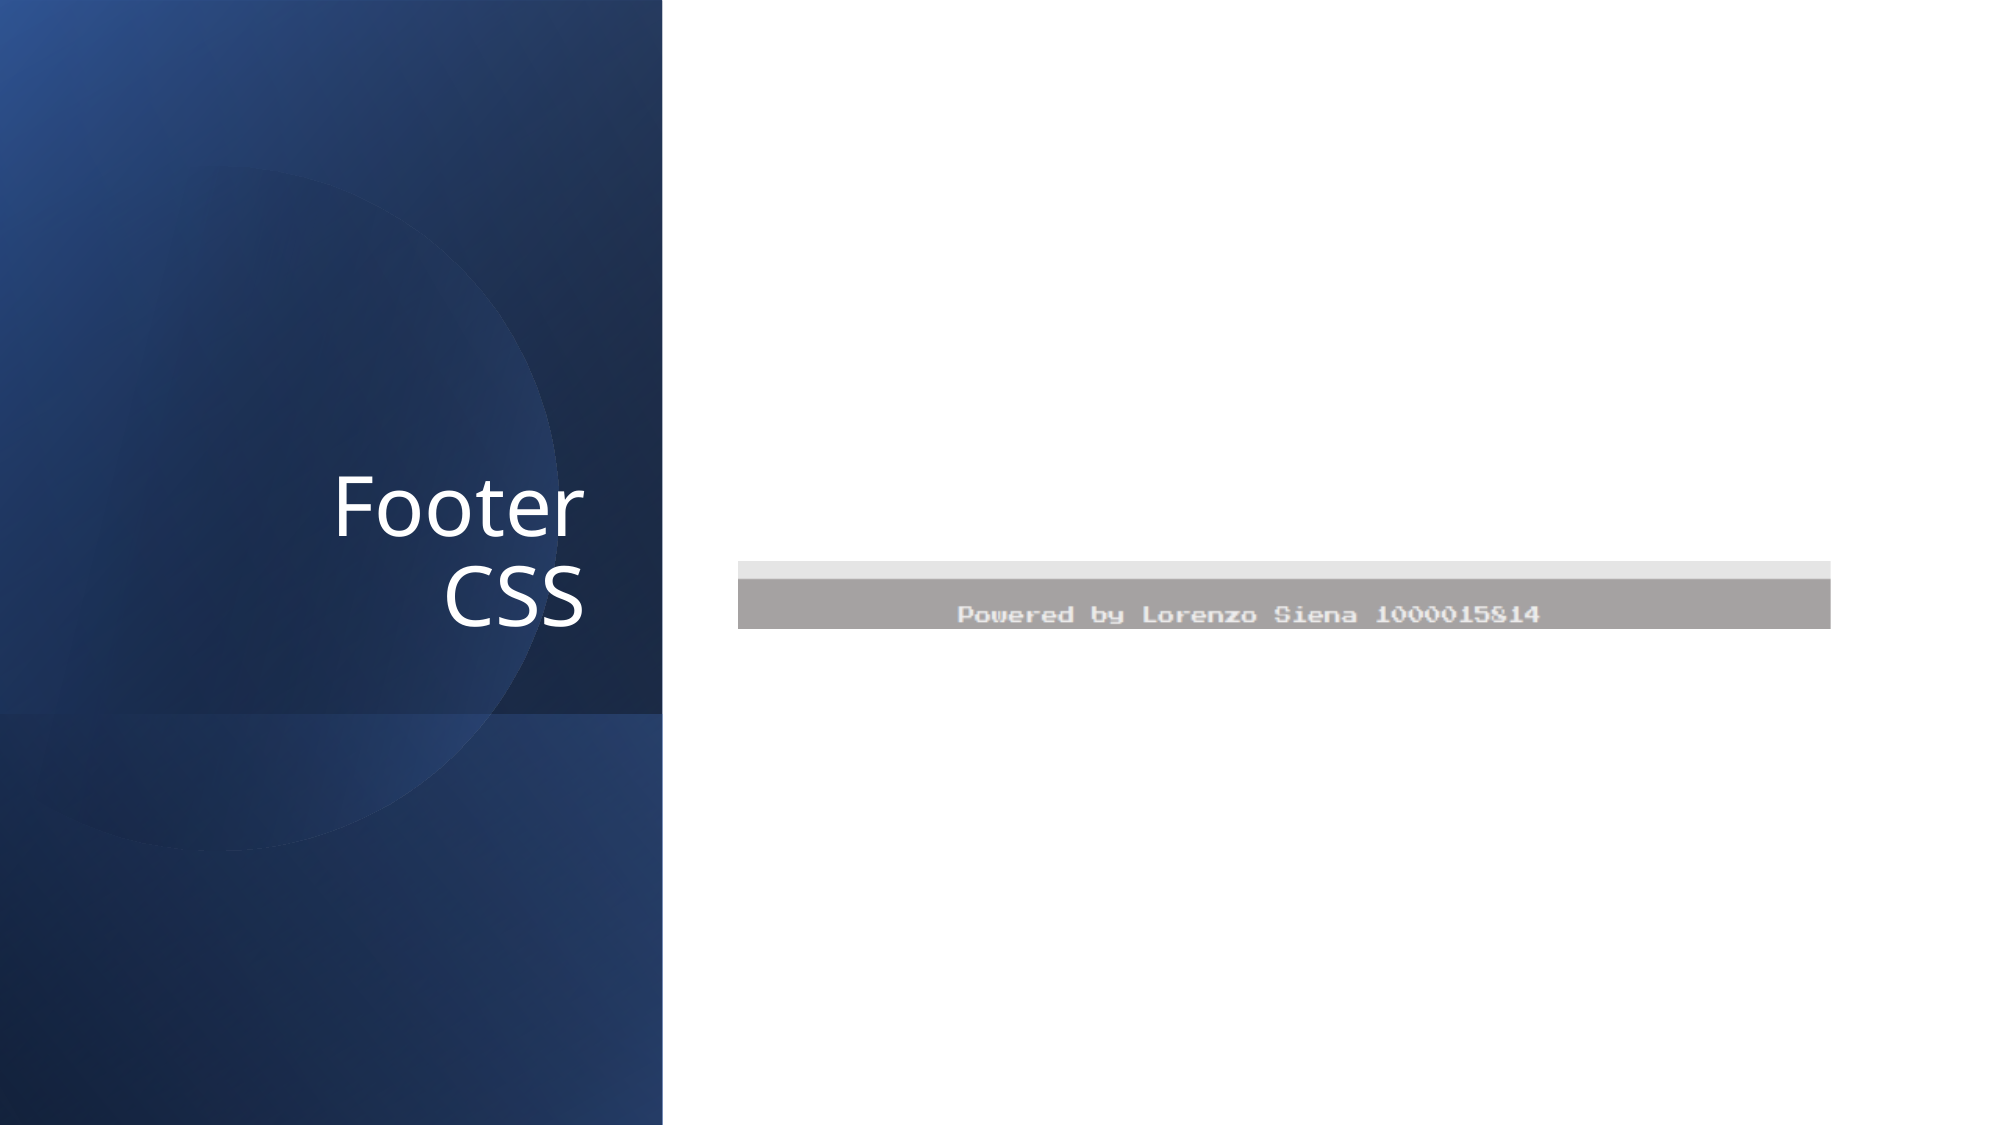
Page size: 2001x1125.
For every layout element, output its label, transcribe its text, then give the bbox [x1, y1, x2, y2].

title Footer CSS [76, 96, 602, 652]
picture [738, 561, 1831, 629]
text_box [0, 0, 2000, 1125]
